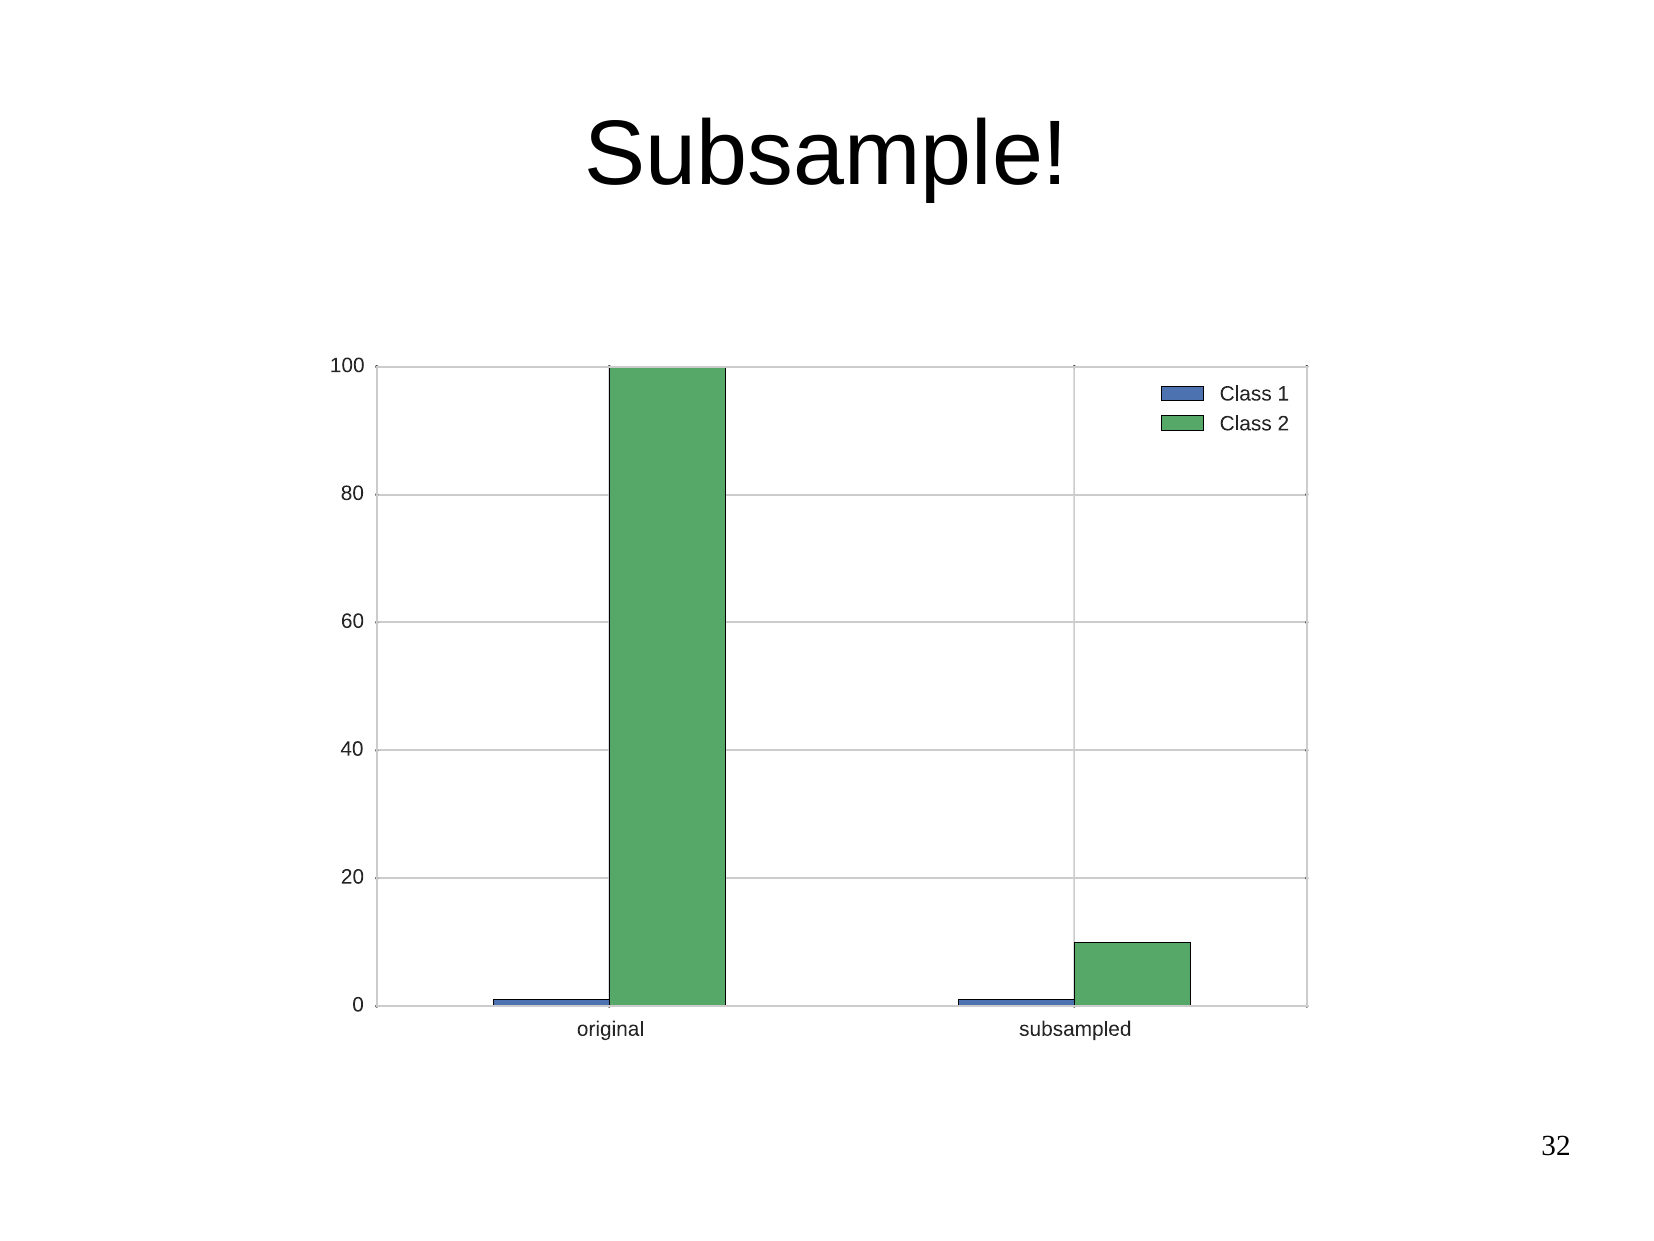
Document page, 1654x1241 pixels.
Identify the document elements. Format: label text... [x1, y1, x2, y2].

title Subsample! [82, 49, 1571, 257]
picture [226, 283, 1428, 1111]
